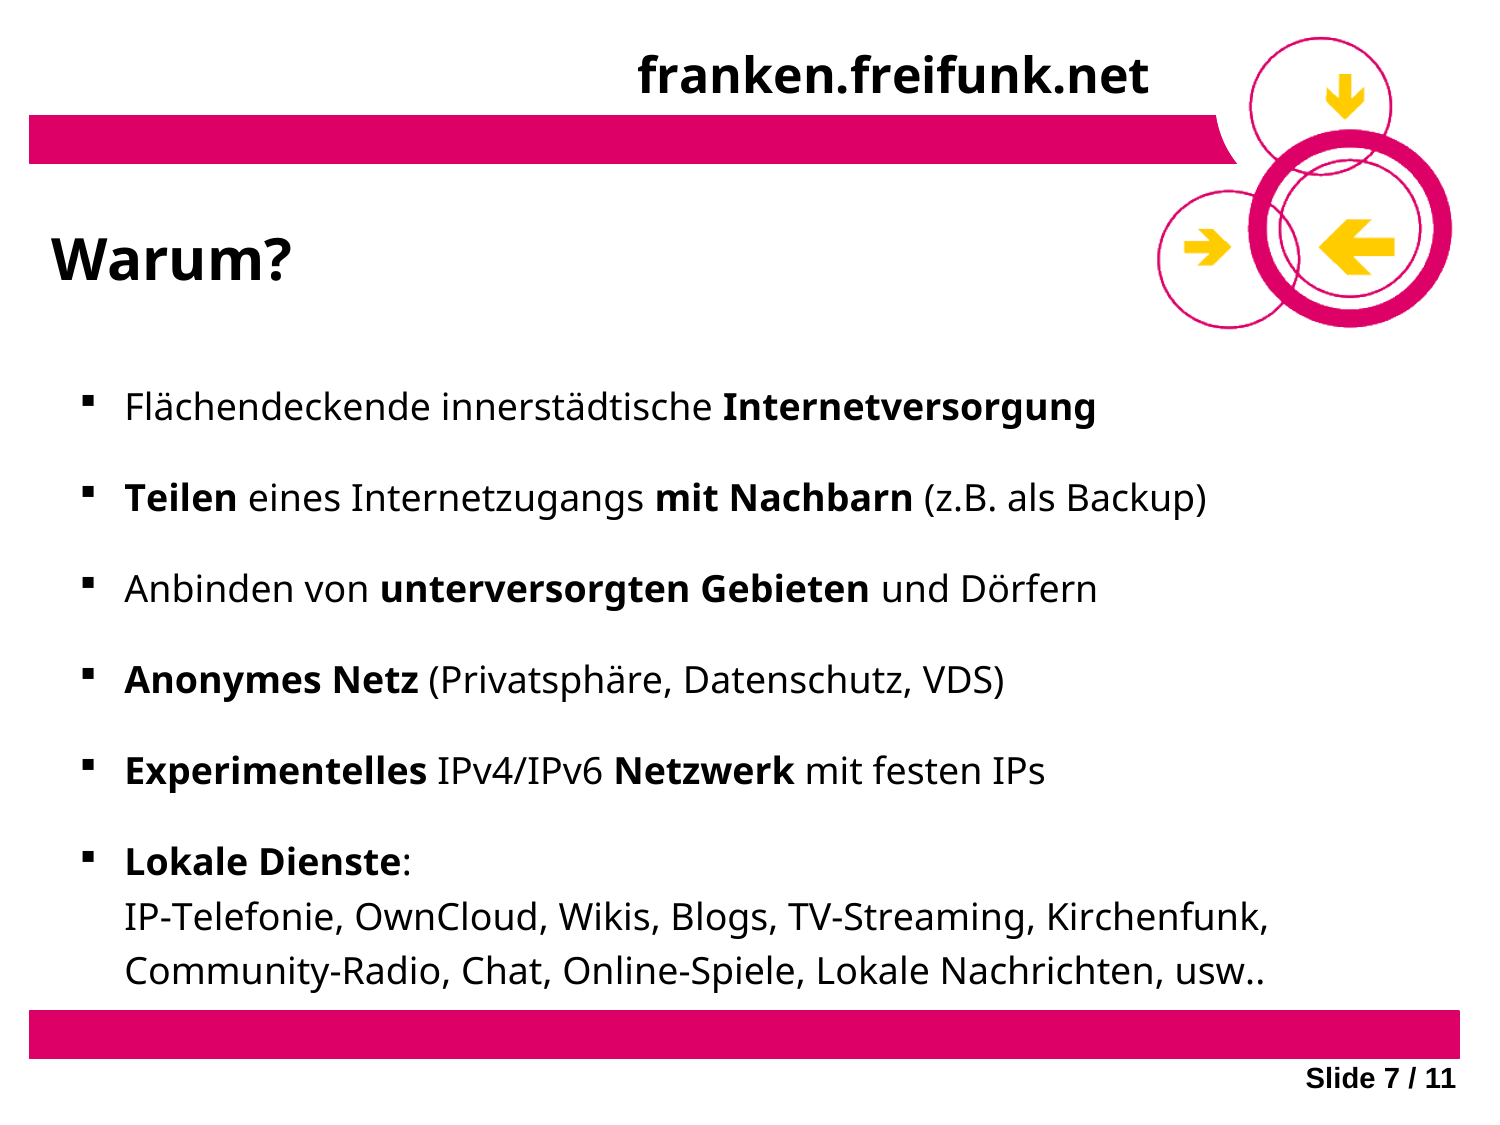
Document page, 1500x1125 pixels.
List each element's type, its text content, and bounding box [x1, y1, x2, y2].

text_box Warum? [51, 212, 1123, 292]
picture [1150, 32, 1461, 332]
text_box Flächendeckende innerstädtische Internetversorgung Teilen eines Internetzugangs mit Nachbarn (z.B. als Backup) Anbinden von unterversorgten Gebieten und Dörfern Anonymes Netz (Privatsphäre, Datenschutz, VDS) Experimentelles IPv4/IPv6 Netzwerk mit festen IPs Lokale Dienste: IP-Telefonie, OwnCloud, Wikis, Blogs, TV-Streaming, Kirchenfunk, Community-Radio, Chat, Online-Spiele, Lokale Nachrichten, usw.. [50, 377, 1406, 1016]
